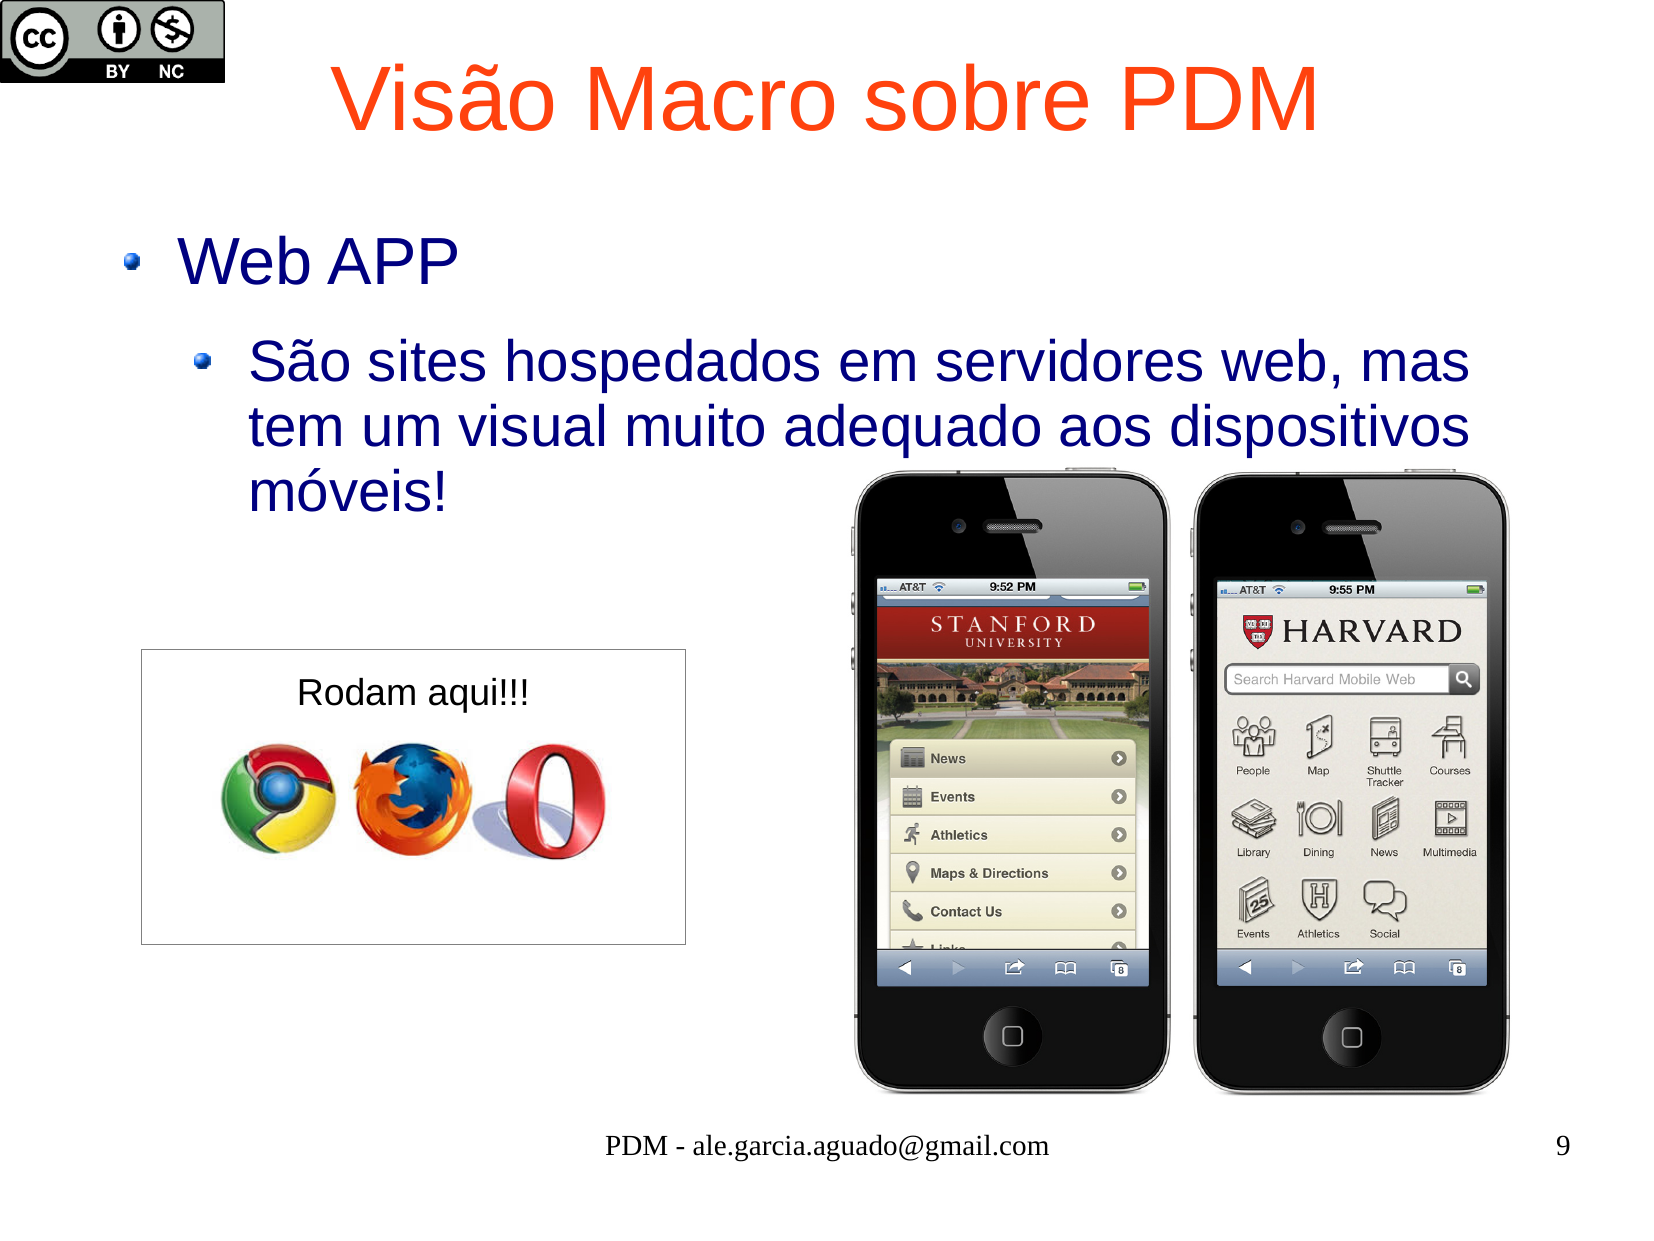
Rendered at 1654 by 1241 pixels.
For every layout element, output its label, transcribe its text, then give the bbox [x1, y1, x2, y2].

picture [0, 0, 225, 83]
text_box Rodam aqui!!! [141, 649, 686, 945]
title Visão Macro sobre PDM [82, 31, 1571, 166]
list Web APP São sites hospedados em servidores web, mas tem um visual muito adequado aos dispositivos móveis! [106, 224, 1577, 1090]
picture [838, 460, 1530, 1104]
